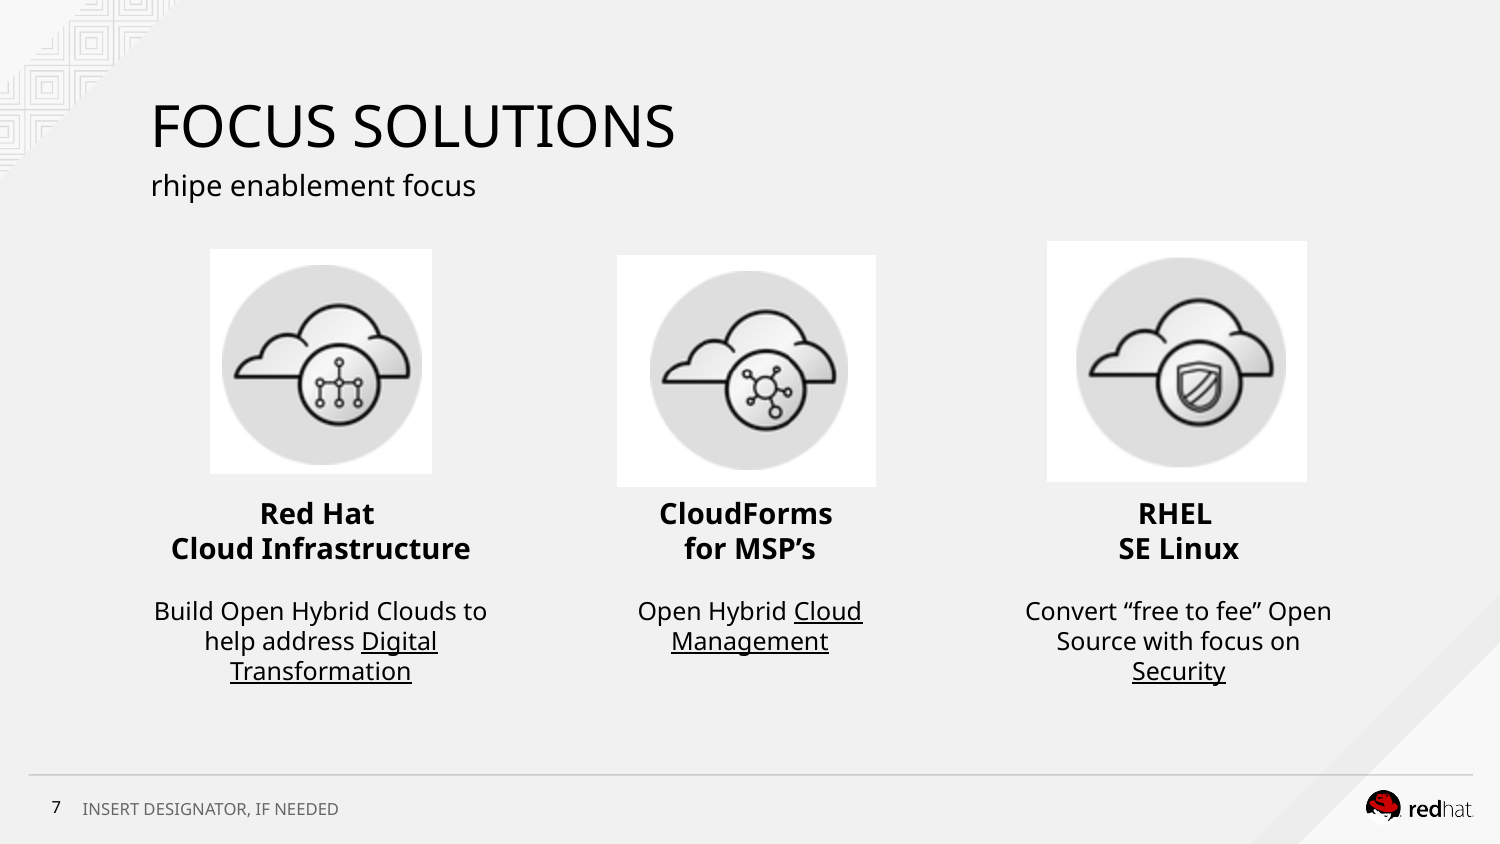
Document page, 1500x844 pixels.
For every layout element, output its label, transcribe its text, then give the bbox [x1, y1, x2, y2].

subtitle Convert “free to fee” Open Source with focus on Security [993, 581, 1365, 689]
subtitle RHEL SE Linux [993, 471, 1365, 581]
picture [0, 0, 1500, 844]
subtitle CloudForms for MSP’s [564, 471, 936, 581]
slide_number <number> [16, 776, 77, 842]
title FOCUS SOLUTIONS [135, 0, 1365, 152]
subtitle Red Hat Cloud Infrastructure [135, 471, 507, 580]
subtitle rhipe enablement focus [135, 152, 1376, 207]
subtitle Build Open Hybrid Clouds to help address Digital Transformation [135, 580, 507, 689]
subtitle Open Hybrid Cloud Management [564, 581, 936, 689]
